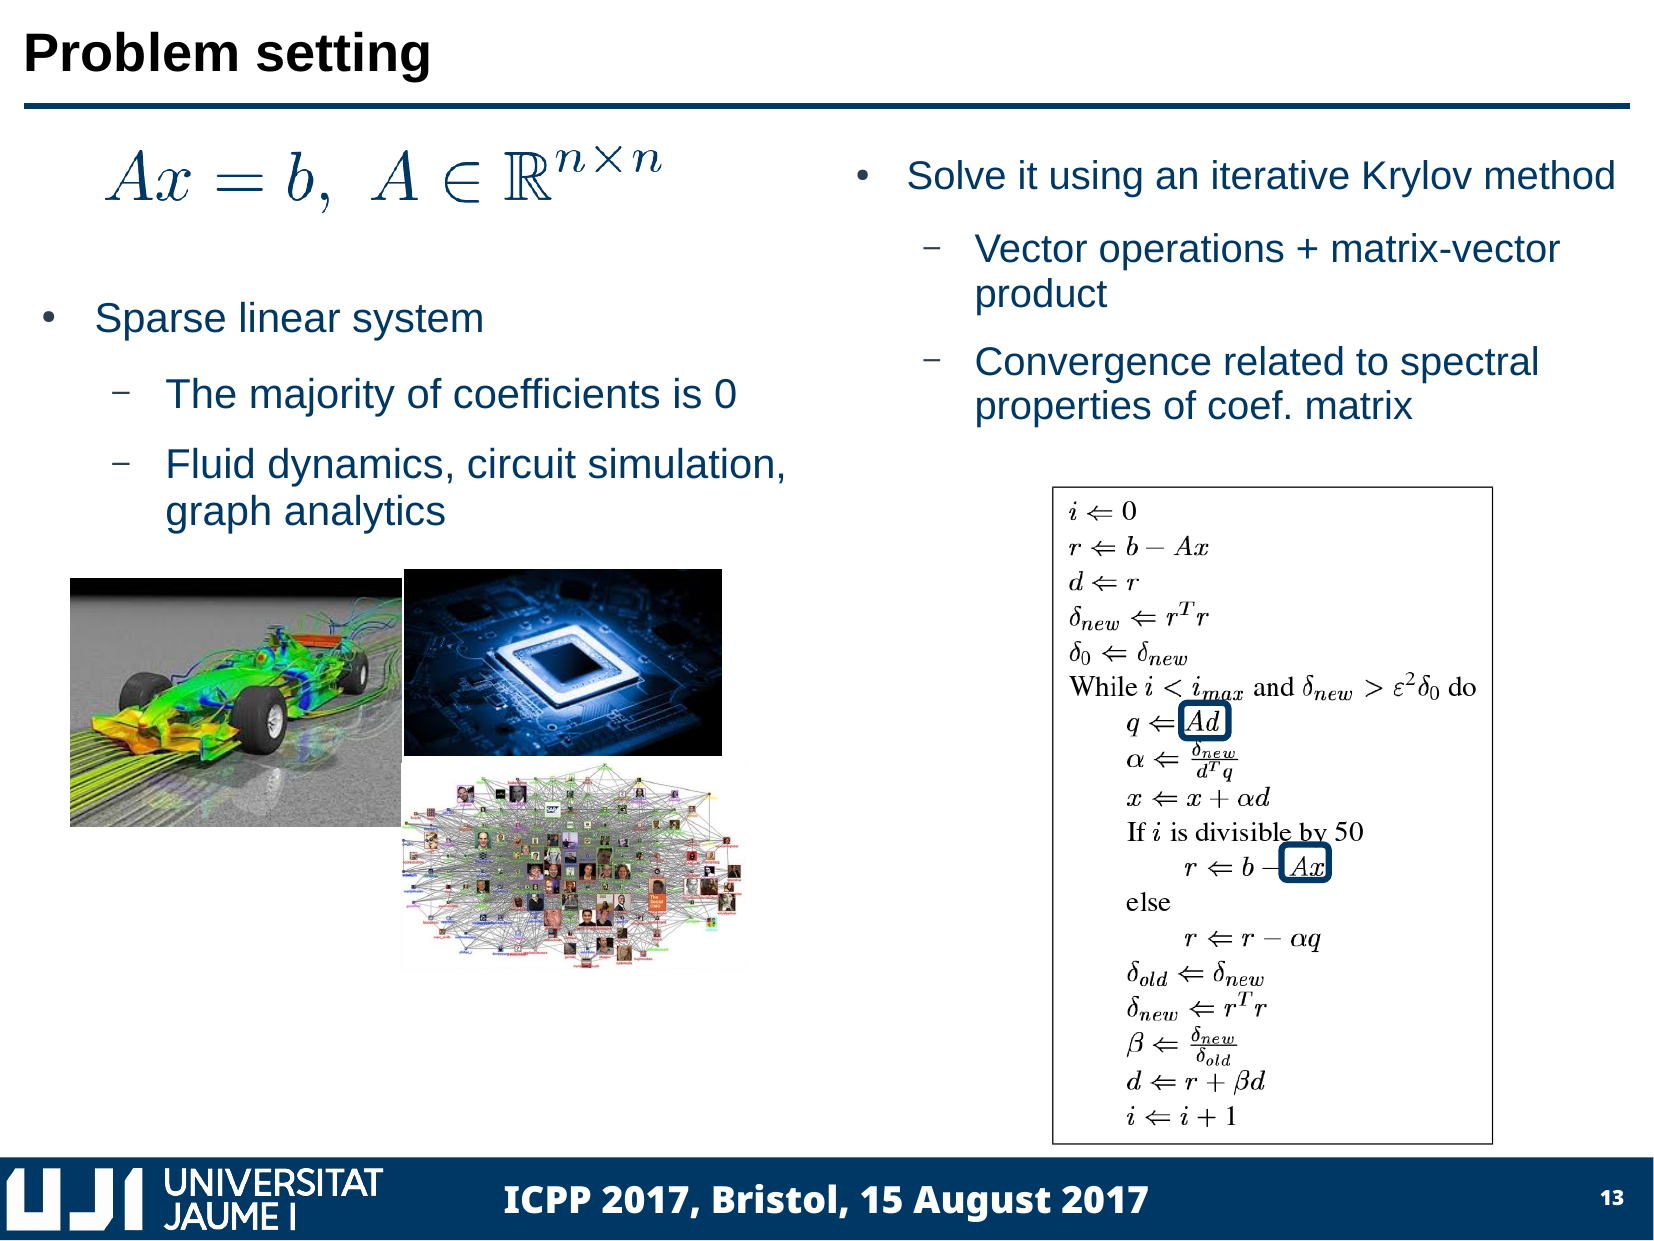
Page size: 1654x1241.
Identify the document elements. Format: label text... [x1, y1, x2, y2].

picture [0, 1158, 390, 1241]
picture [404, 569, 722, 756]
picture [105, 146, 662, 213]
list Solve it using an iterative Krylov method Vector operations + matrix-vector product Convergence related to spectral properties of coef. matrix [838, 153, 1623, 473]
picture [70, 578, 746, 969]
title Problem setting [23, 0, 1630, 107]
picture [1051, 485, 1494, 1146]
list Sparse linear system The majority of coefficients is 0 Fluid dynamics, circuit simulation, graph analytics [23, 295, 808, 567]
